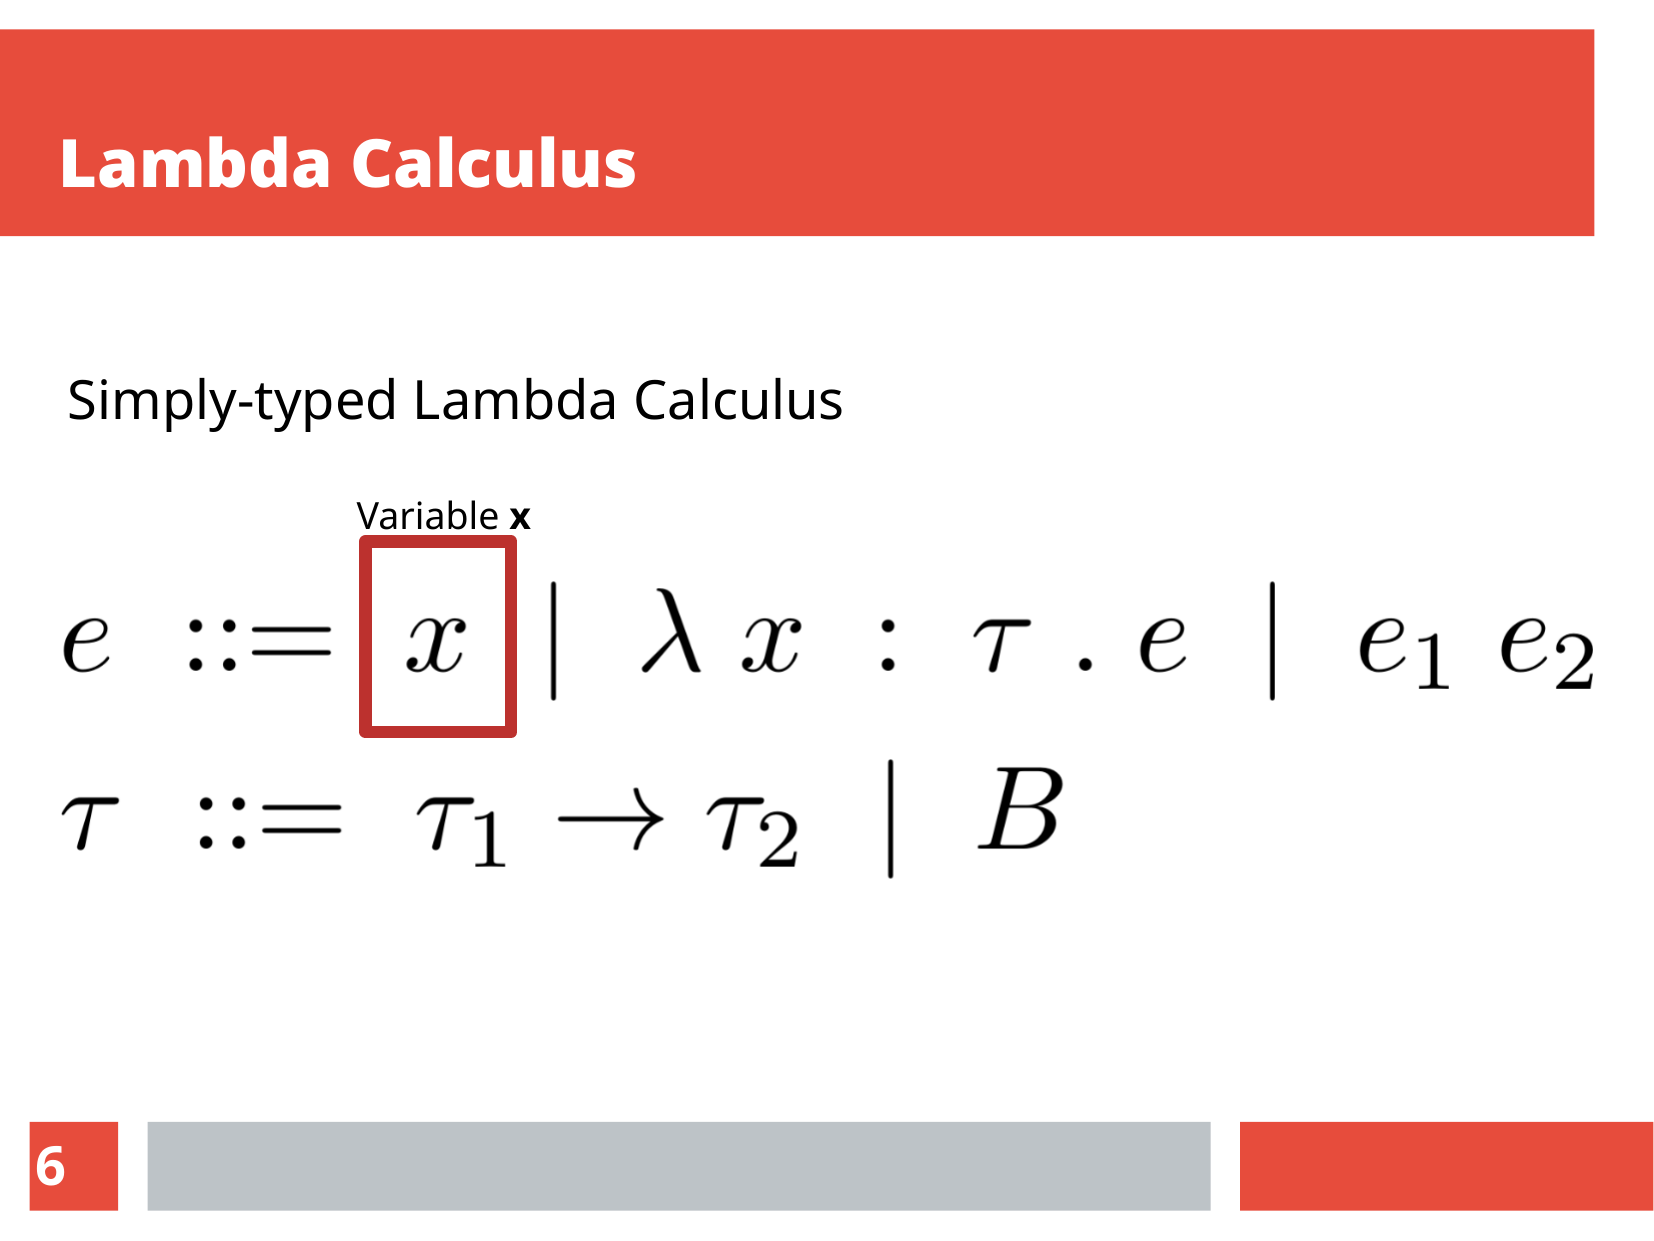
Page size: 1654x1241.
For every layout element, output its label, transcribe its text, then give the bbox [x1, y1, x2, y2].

picture [372, 548, 505, 726]
title Lambda Calculus [59, 58, 1595, 207]
text_box 6 [20, 1119, 254, 1210]
text_box Variable x [341, 481, 560, 541]
picture [0, 522, 1654, 939]
text_box Simply-typed Lambda Calculus [53, 354, 923, 433]
